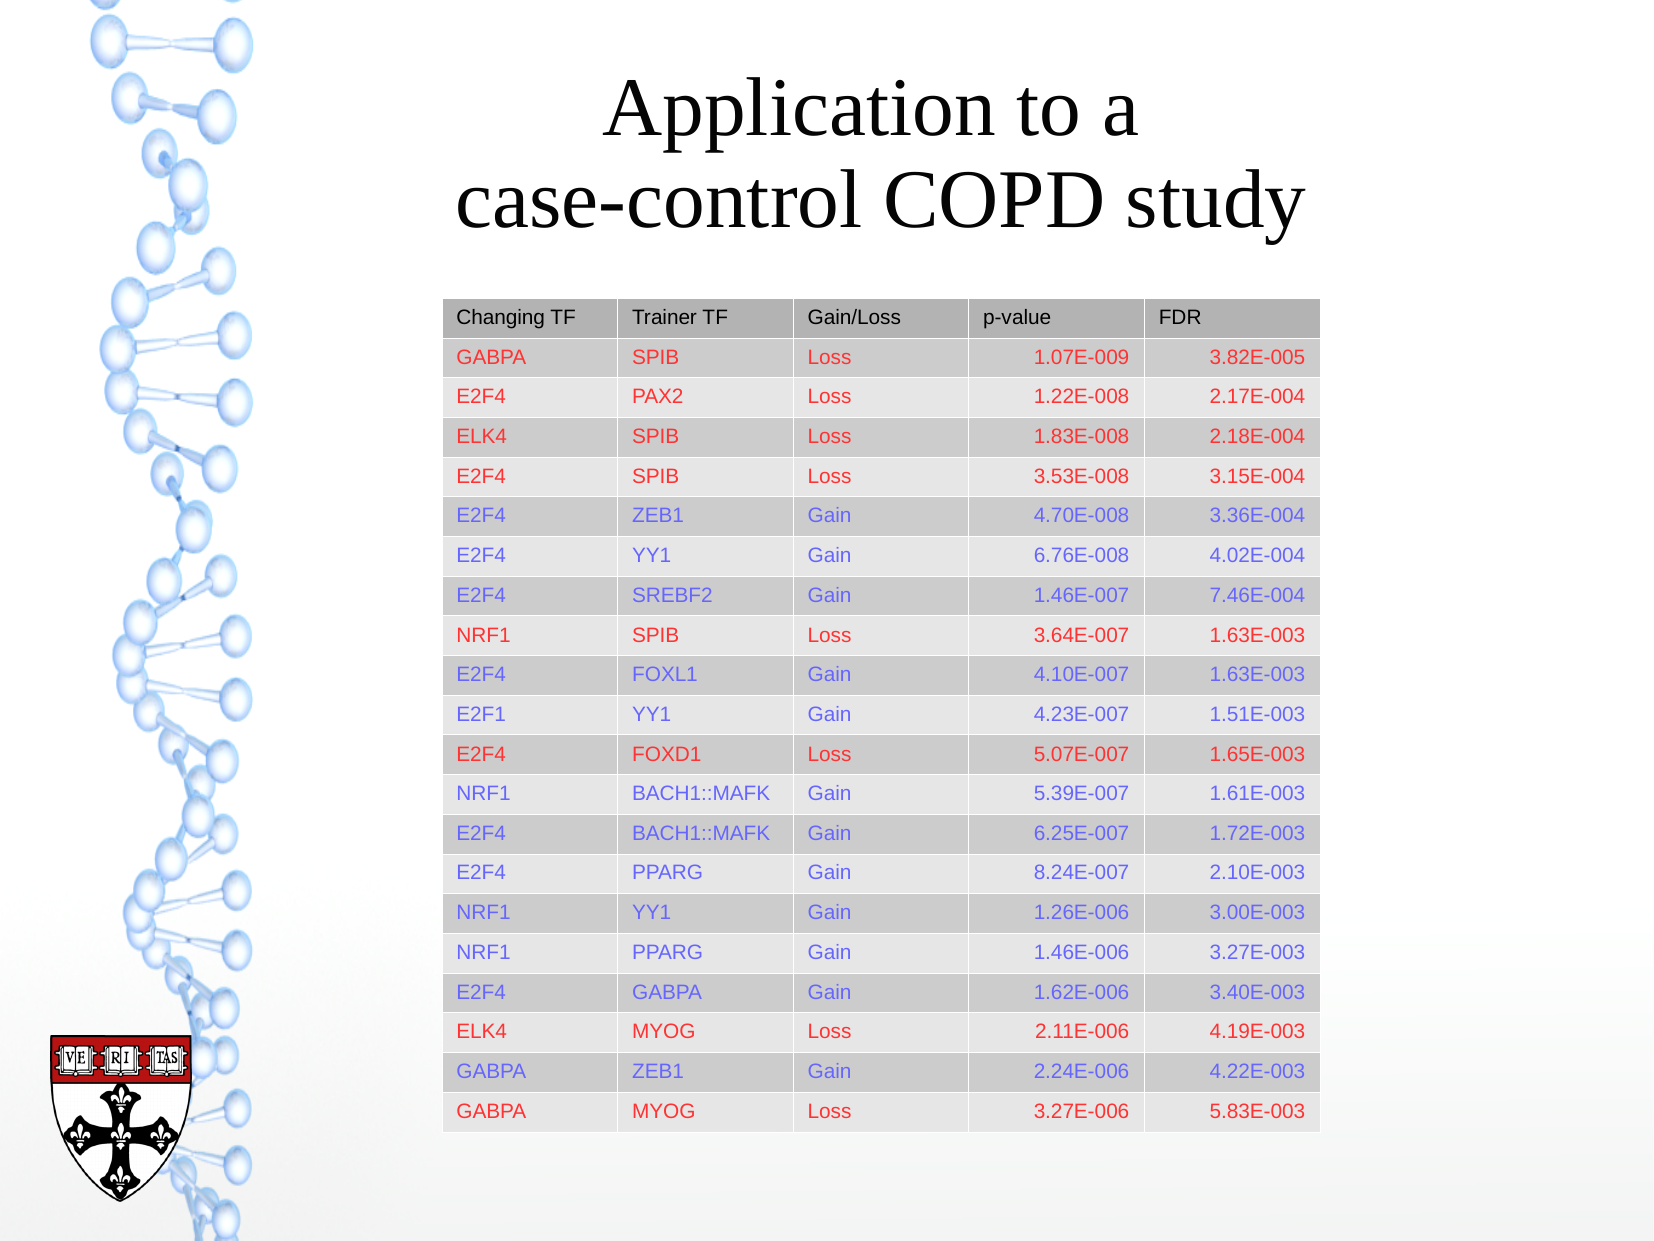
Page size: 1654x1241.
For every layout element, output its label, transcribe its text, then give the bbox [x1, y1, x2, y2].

table_cell 3.53E-008 [969, 458, 1144, 496]
table_cell Gain [794, 775, 968, 814]
table_cell 3.15E-004 [1145, 458, 1320, 496]
table_cell E2F4 [443, 815, 617, 854]
table_cell E2F4 [443, 537, 617, 576]
table_cell E2F4 [443, 735, 617, 774]
table_cell MYOG [618, 1093, 793, 1132]
table_cell Gain [794, 497, 968, 536]
table_cell Gain [794, 577, 968, 615]
table_cell NRF1 [443, 616, 617, 655]
table_cell 3.82E-005 [1145, 339, 1320, 377]
table_cell PAX2 [618, 378, 793, 417]
table_cell 1.83E-008 [969, 418, 1144, 457]
table_header Changing TF [443, 299, 617, 338]
table_cell 1.65E-003 [1145, 735, 1320, 774]
table_cell ZEB1 [618, 1053, 793, 1092]
table_cell 1.26E-006 [969, 894, 1144, 933]
table_header FDR [1145, 299, 1320, 338]
table_cell FOXL1 [618, 656, 793, 695]
table_cell Gain [794, 1053, 968, 1092]
table_cell 2.18E-004 [1145, 418, 1320, 457]
table_cell ELK4 [443, 1013, 617, 1052]
table_cell SPIB [618, 616, 793, 655]
table_cell 4.19E-003 [1145, 1013, 1320, 1052]
table_cell NRF1 [443, 894, 617, 933]
table_cell YY1 [618, 894, 793, 933]
title Application to a case-control COPD study [300, 60, 1463, 246]
table_cell 1.46E-007 [969, 577, 1144, 615]
table_cell Loss [794, 735, 968, 774]
table_cell Gain [794, 537, 968, 576]
table_cell SPIB [618, 418, 793, 457]
table_cell 2.24E-006 [969, 1053, 1144, 1092]
table_header Trainer TF [618, 299, 793, 338]
table_cell PPARG [618, 855, 793, 893]
table_cell 4.23E-007 [969, 696, 1144, 734]
table_cell Gain [794, 934, 968, 973]
table_cell 1.46E-006 [969, 934, 1144, 973]
table_cell BACH1::MAFK [618, 775, 793, 814]
table_cell 1.07E-009 [969, 339, 1144, 377]
table_cell 1.51E-003 [1145, 696, 1320, 734]
table_cell Gain [794, 894, 968, 933]
table_cell Gain [794, 855, 968, 893]
table_cell 1.22E-008 [969, 378, 1144, 417]
table_cell E2F4 [443, 577, 617, 615]
table_cell Gain [794, 656, 968, 695]
table_cell 3.00E-003 [1145, 894, 1320, 933]
table_header p-value [969, 299, 1144, 338]
table_cell SREBF2 [618, 577, 793, 615]
table_cell NRF1 [443, 934, 617, 973]
table_cell 1.63E-003 [1145, 656, 1320, 695]
table_cell BACH1::MAFK [618, 815, 793, 854]
table_cell 1.63E-003 [1145, 616, 1320, 655]
table_cell Gain [794, 696, 968, 734]
table_cell E2F4 [443, 378, 617, 417]
picture [0, 0, 1654, 1241]
table_cell ELK4 [443, 418, 617, 457]
table_cell 6.25E-007 [969, 815, 1144, 854]
table_cell MYOG [618, 1013, 793, 1052]
table_cell 4.10E-007 [969, 656, 1144, 695]
table_cell YY1 [618, 537, 793, 576]
table_cell E2F4 [443, 497, 617, 536]
table_cell Loss [794, 1013, 968, 1052]
table_cell 4.22E-003 [1145, 1053, 1320, 1092]
table_cell 3.40E-003 [1145, 974, 1320, 1012]
table_cell 2.17E-004 [1145, 378, 1320, 417]
table_cell Loss [794, 418, 968, 457]
table_cell 1.61E-003 [1145, 775, 1320, 814]
table_cell ZEB1 [618, 497, 793, 536]
table_cell 6.76E-008 [969, 537, 1144, 576]
table_cell 5.39E-007 [969, 775, 1144, 814]
table_cell 4.70E-008 [969, 497, 1144, 536]
table_cell E2F4 [443, 656, 617, 695]
table_cell 3.64E-007 [969, 616, 1144, 655]
table_cell 3.27E-003 [1145, 934, 1320, 973]
table_cell 1.72E-003 [1145, 815, 1320, 854]
table_cell Gain [794, 974, 968, 1012]
table_cell Loss [794, 616, 968, 655]
table_cell 5.83E-003 [1145, 1093, 1320, 1132]
table_cell E2F1 [443, 696, 617, 734]
table_cell 4.02E-004 [1145, 537, 1320, 576]
table_cell Loss [794, 378, 968, 417]
table_cell E2F4 [443, 974, 617, 1012]
table_cell 3.27E-006 [969, 1093, 1144, 1132]
table_cell GABPA [443, 339, 617, 377]
table_cell 1.62E-006 [969, 974, 1144, 1012]
table_cell PPARG [618, 934, 793, 973]
table_cell Loss [794, 339, 968, 377]
table_cell 5.07E-007 [969, 735, 1144, 774]
table_cell 8.24E-007 [969, 855, 1144, 893]
table_cell SPIB [618, 458, 793, 496]
table_cell Loss [794, 1093, 968, 1132]
table_cell GABPA [443, 1093, 617, 1132]
table_header Gain/Loss [794, 299, 968, 338]
table_cell E2F4 [443, 458, 617, 496]
table_cell E2F4 [443, 855, 617, 893]
table_cell NRF1 [443, 775, 617, 814]
table_cell SPIB [618, 339, 793, 377]
table_cell 3.36E-004 [1145, 497, 1320, 536]
table_cell GABPA [443, 1053, 617, 1092]
table_cell Gain [794, 815, 968, 854]
table_cell 2.11E-006 [969, 1013, 1144, 1052]
table_cell FOXD1 [618, 735, 793, 774]
table_cell 2.10E-003 [1145, 855, 1320, 893]
table_cell 7.46E-004 [1145, 577, 1320, 615]
table_cell GABPA [618, 974, 793, 1012]
table_cell Loss [794, 458, 968, 496]
table_cell YY1 [618, 696, 793, 734]
